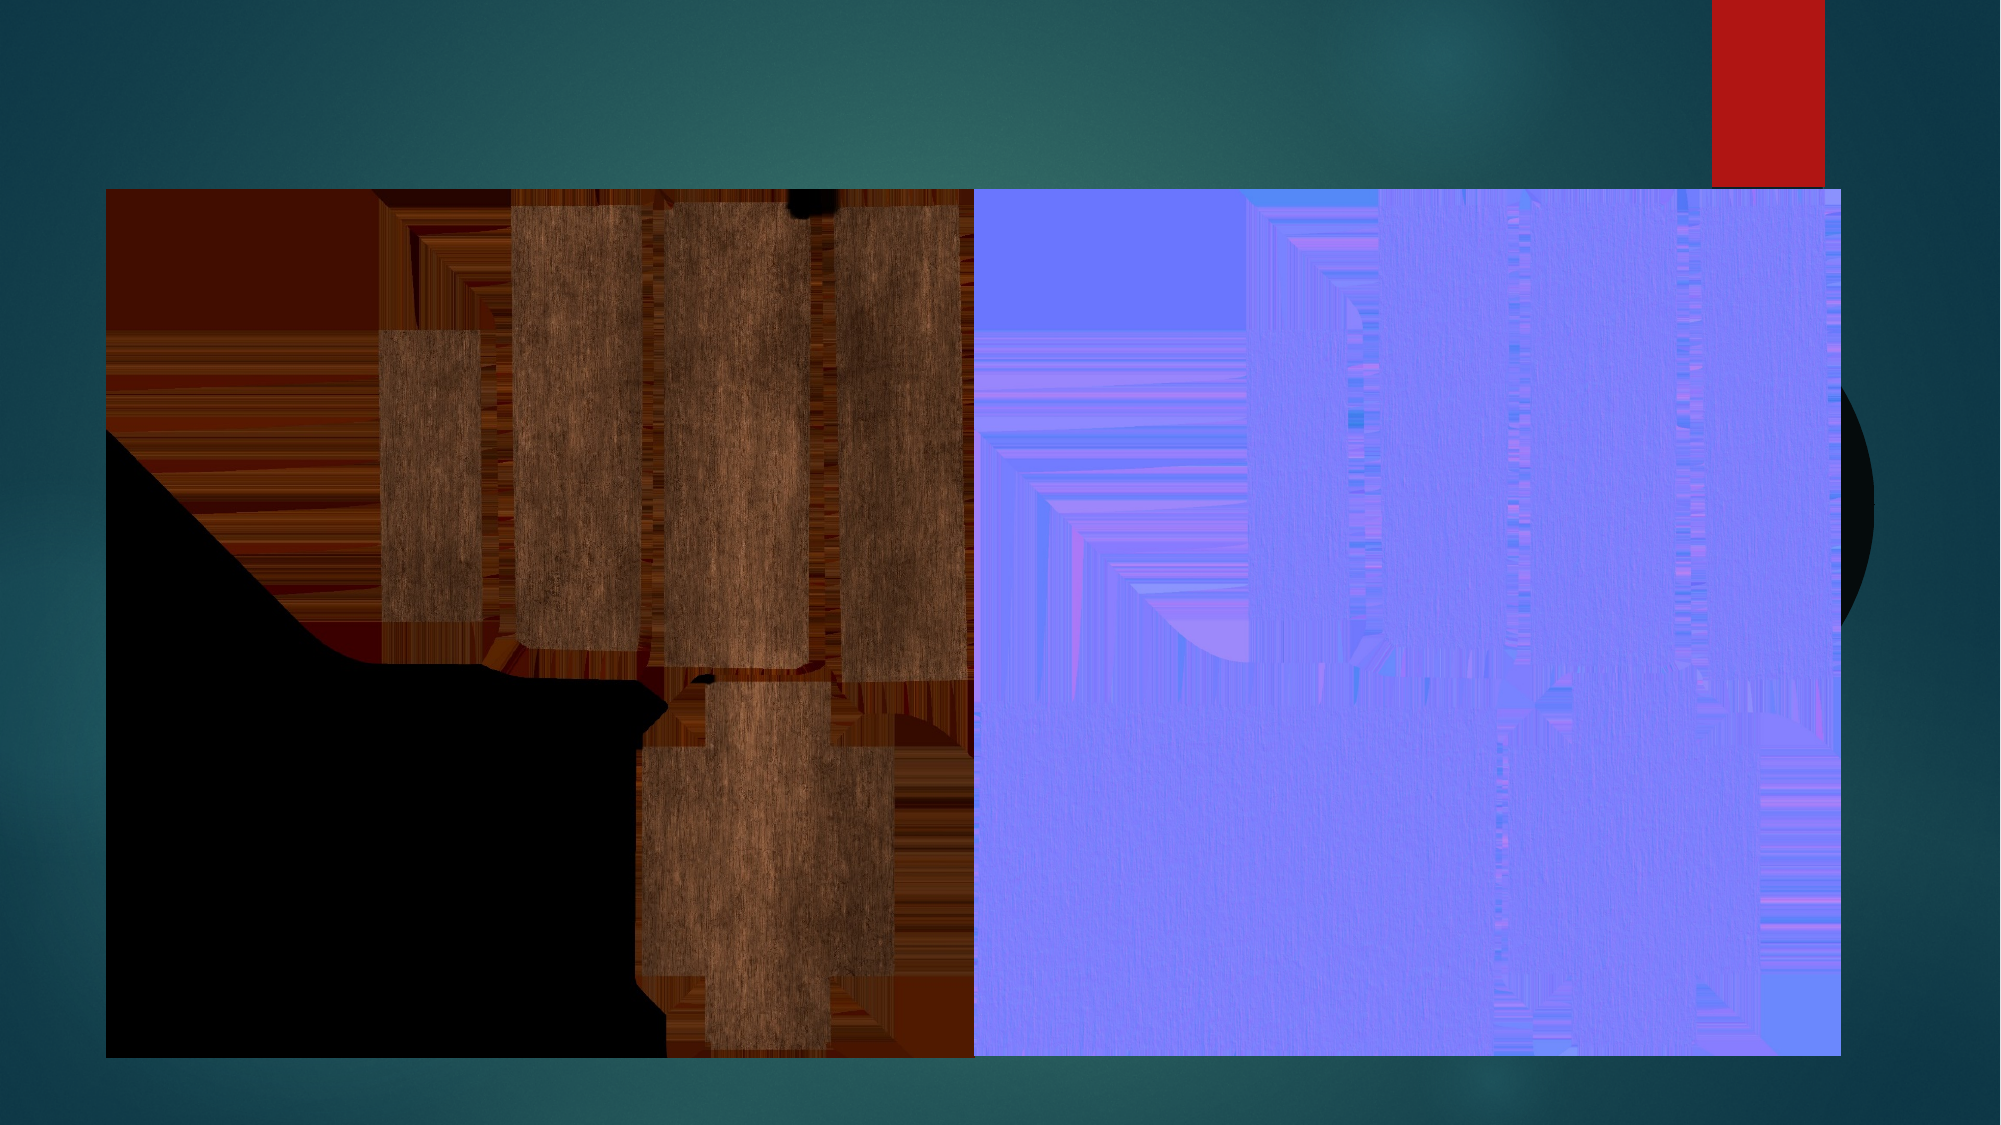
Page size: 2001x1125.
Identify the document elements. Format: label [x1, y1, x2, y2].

picture [106, 189, 1841, 1058]
